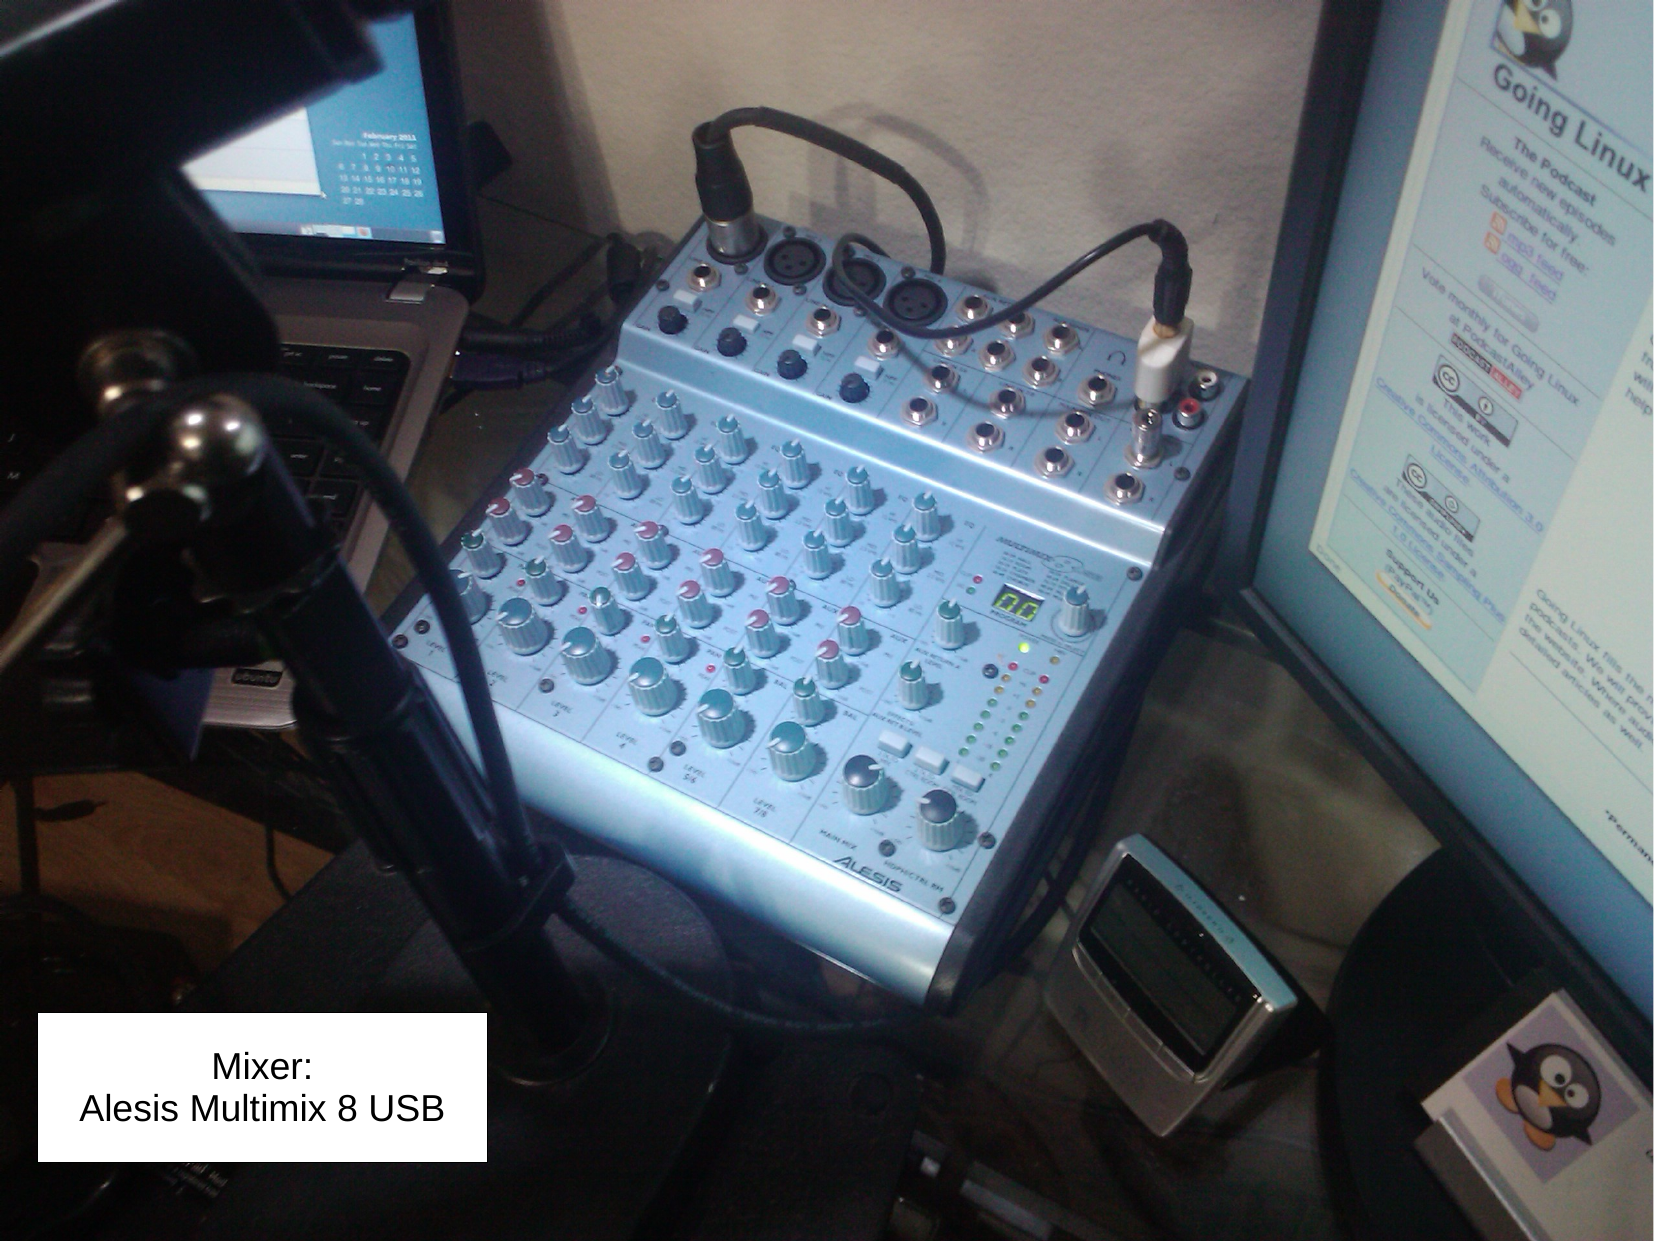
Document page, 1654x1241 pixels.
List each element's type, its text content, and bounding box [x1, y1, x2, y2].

text_box Mixer: Alesis Multimix 8 USB [37, 1012, 488, 1163]
picture [0, 0, 1654, 1241]
